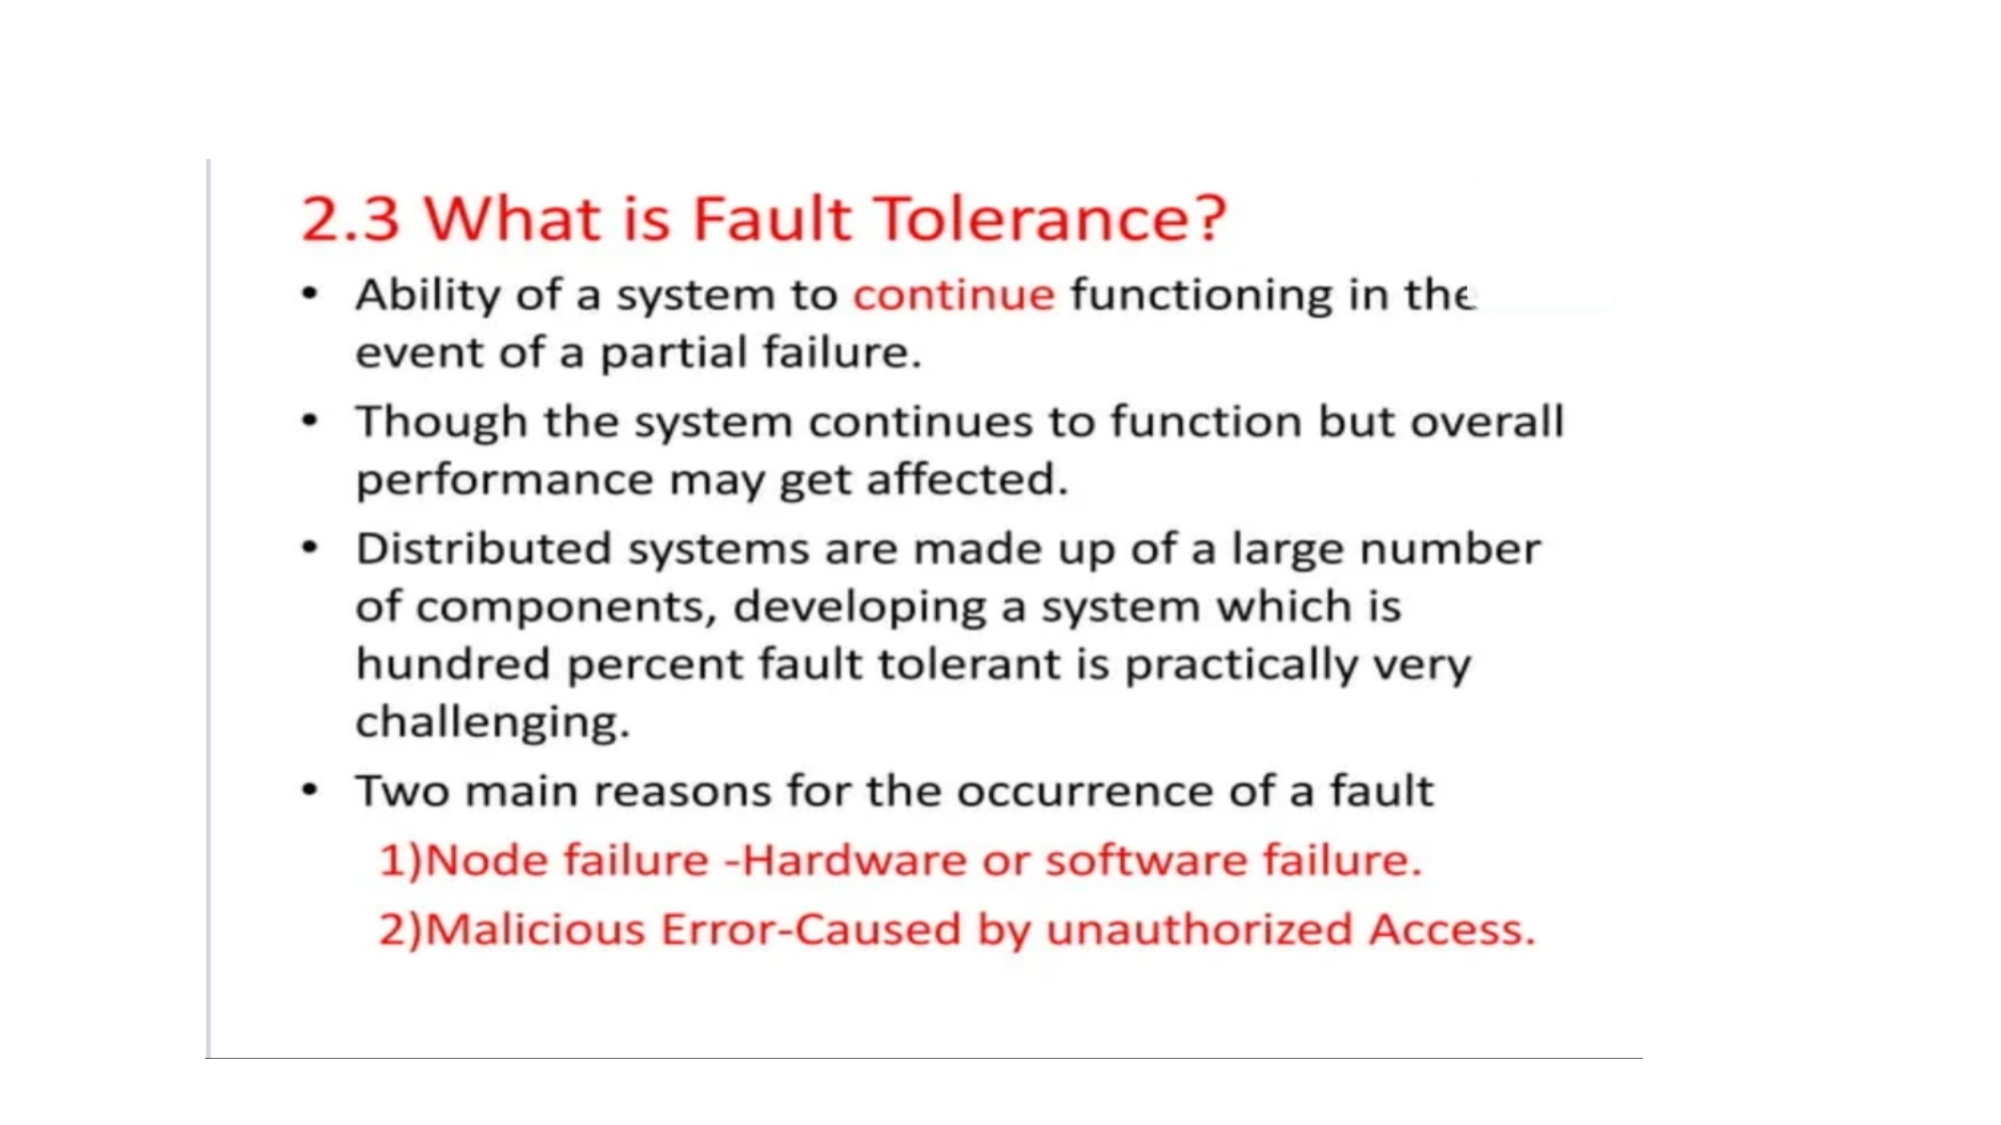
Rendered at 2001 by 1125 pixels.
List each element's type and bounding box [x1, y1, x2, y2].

picture [205, 159, 1643, 1059]
